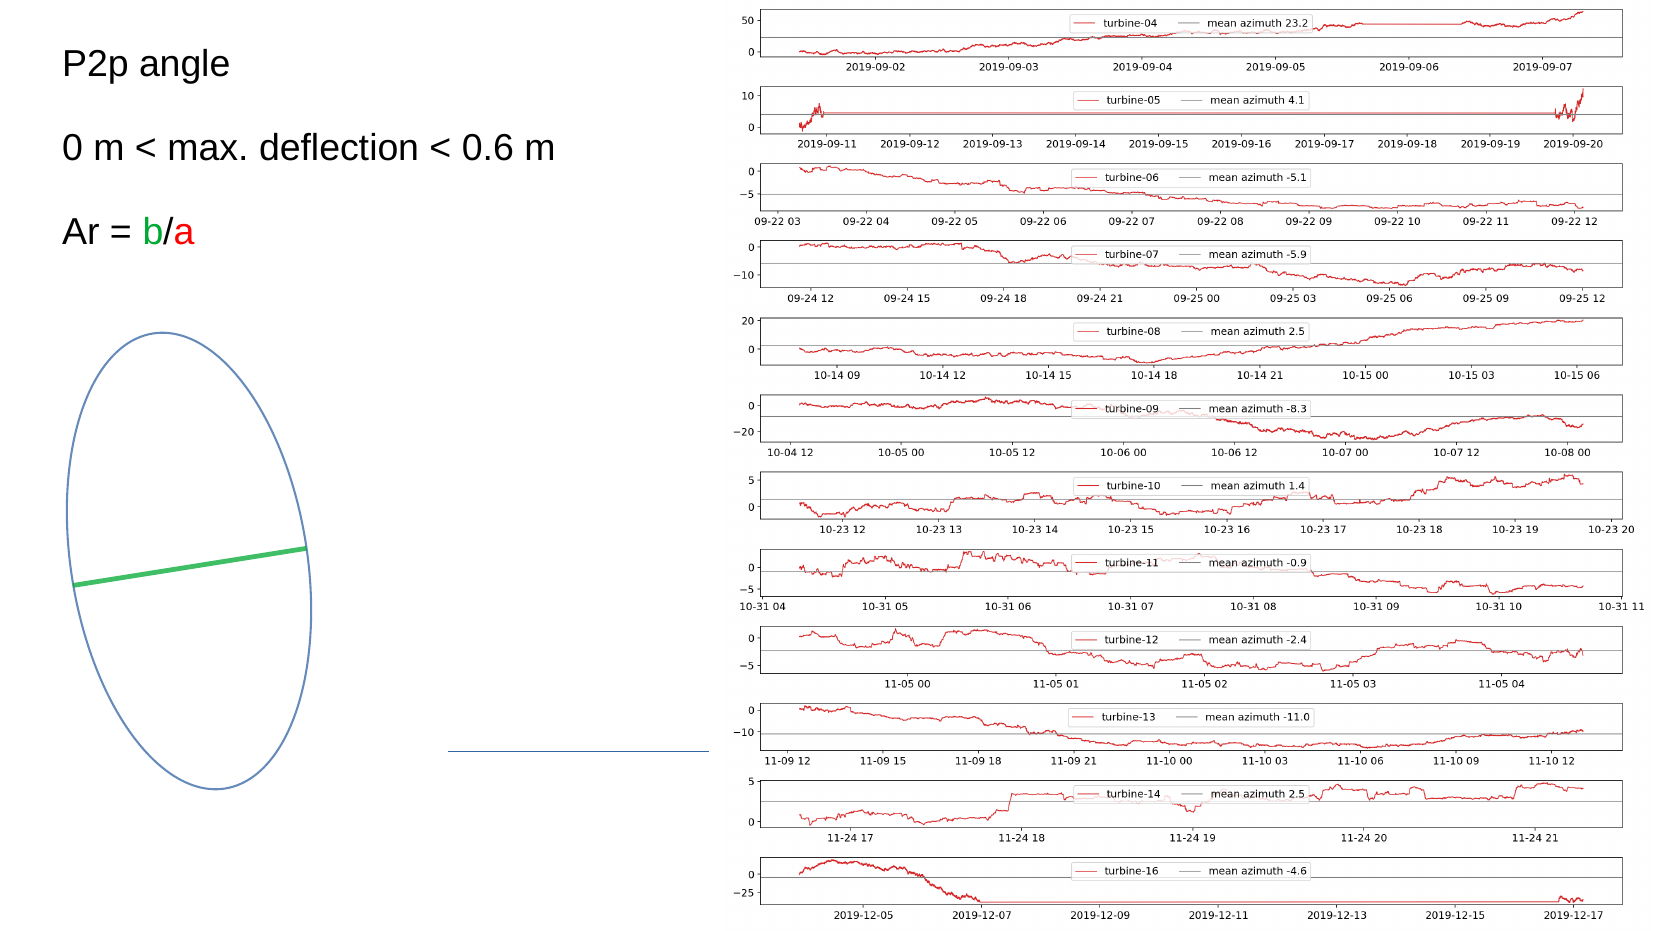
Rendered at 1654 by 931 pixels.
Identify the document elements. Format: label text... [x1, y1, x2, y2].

picture [723, 0, 1654, 931]
text_box P2p angle 0 m < max. deflection < 0.6 m Ar = b/a [47, 35, 697, 261]
